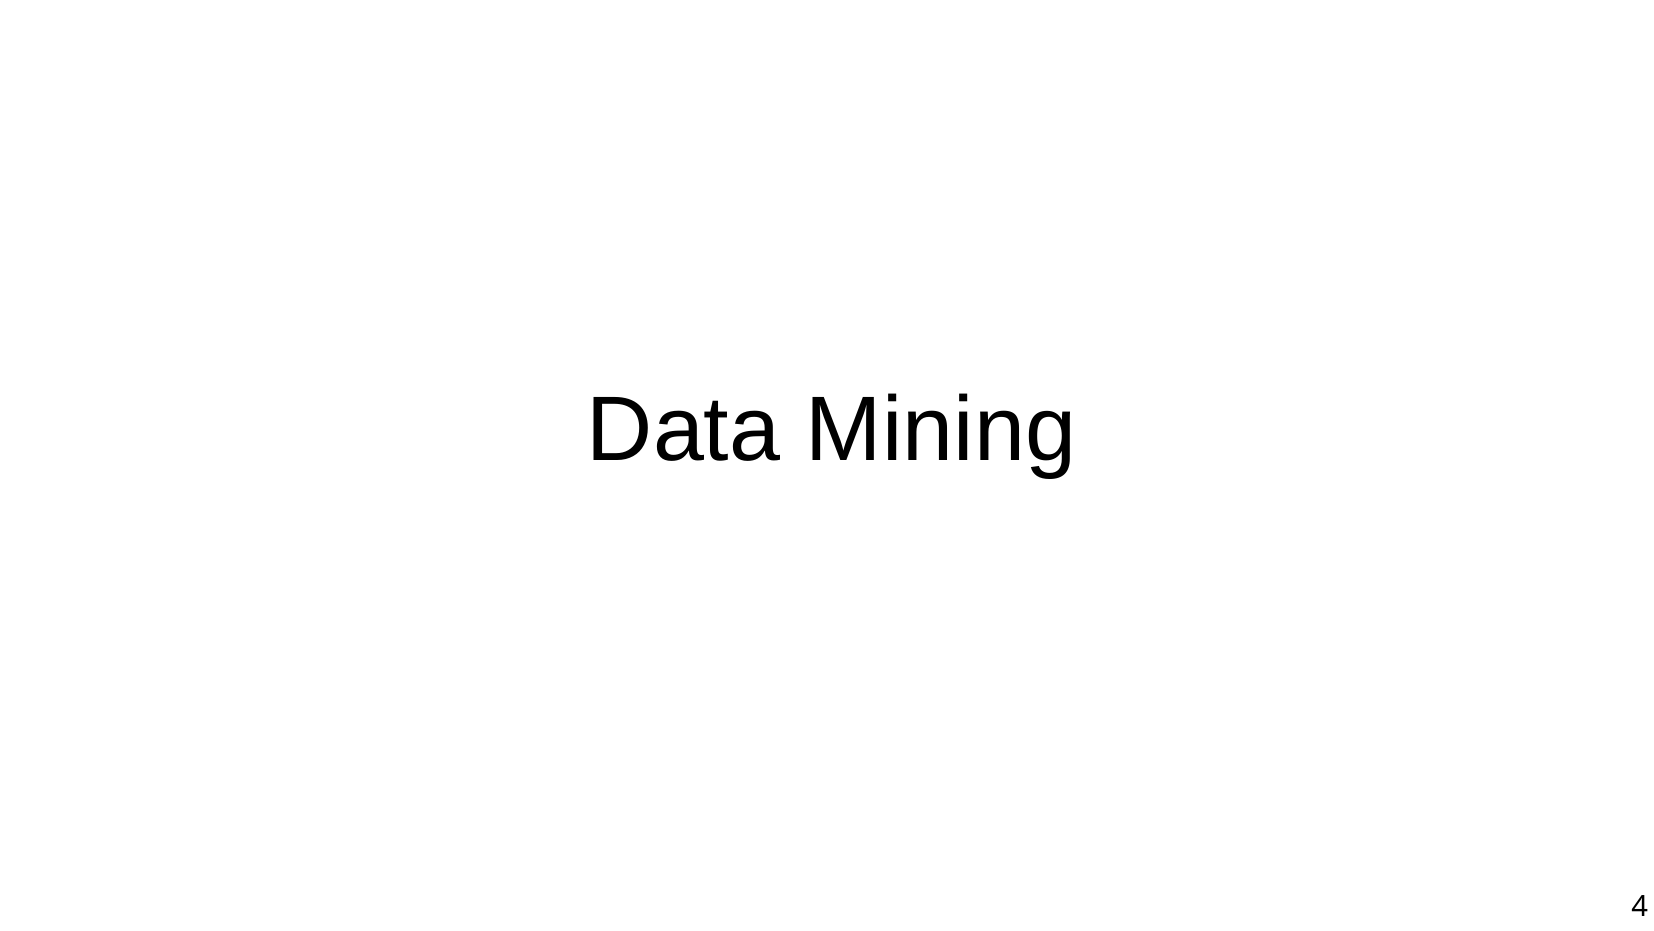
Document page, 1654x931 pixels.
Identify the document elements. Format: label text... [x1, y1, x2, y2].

title Data Mining [87, 350, 1576, 507]
